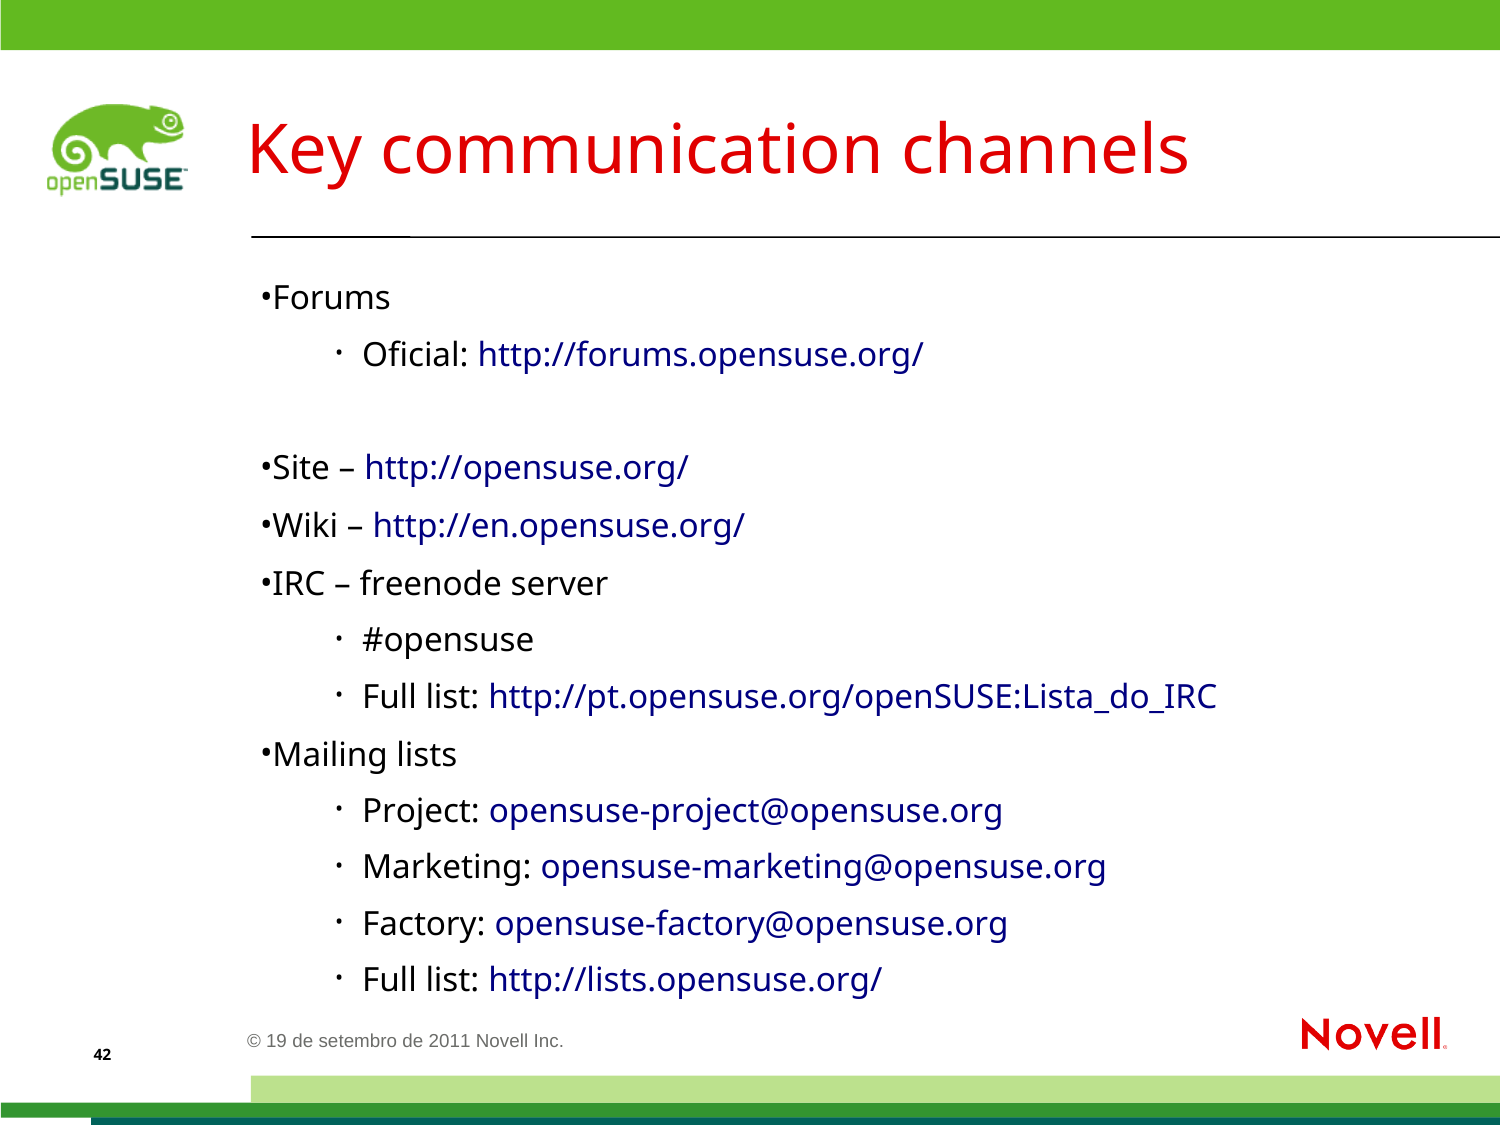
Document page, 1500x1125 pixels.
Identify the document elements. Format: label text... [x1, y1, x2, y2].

title Key communication channels [246, 60, 1409, 239]
picture [47, 104, 188, 197]
picture [1295, 1026, 1453, 1056]
list Forums Oficial: http://forums.opensuse.org/ Site – http://opensuse.org/ Wiki – http://en.opensuse.org/ IRC – freenode server #opensuse Full list: http://pt.opensuse.org/openSUSE:Lista_do_IRC Mailing lists Project: opensuse-project@opensuse.org Marketing: opensuse-marketing@opensuse.org Factory: opensuse-factory@opensuse.org Full list: http://lists.opensuse.org/ [245, 267, 1458, 1026]
